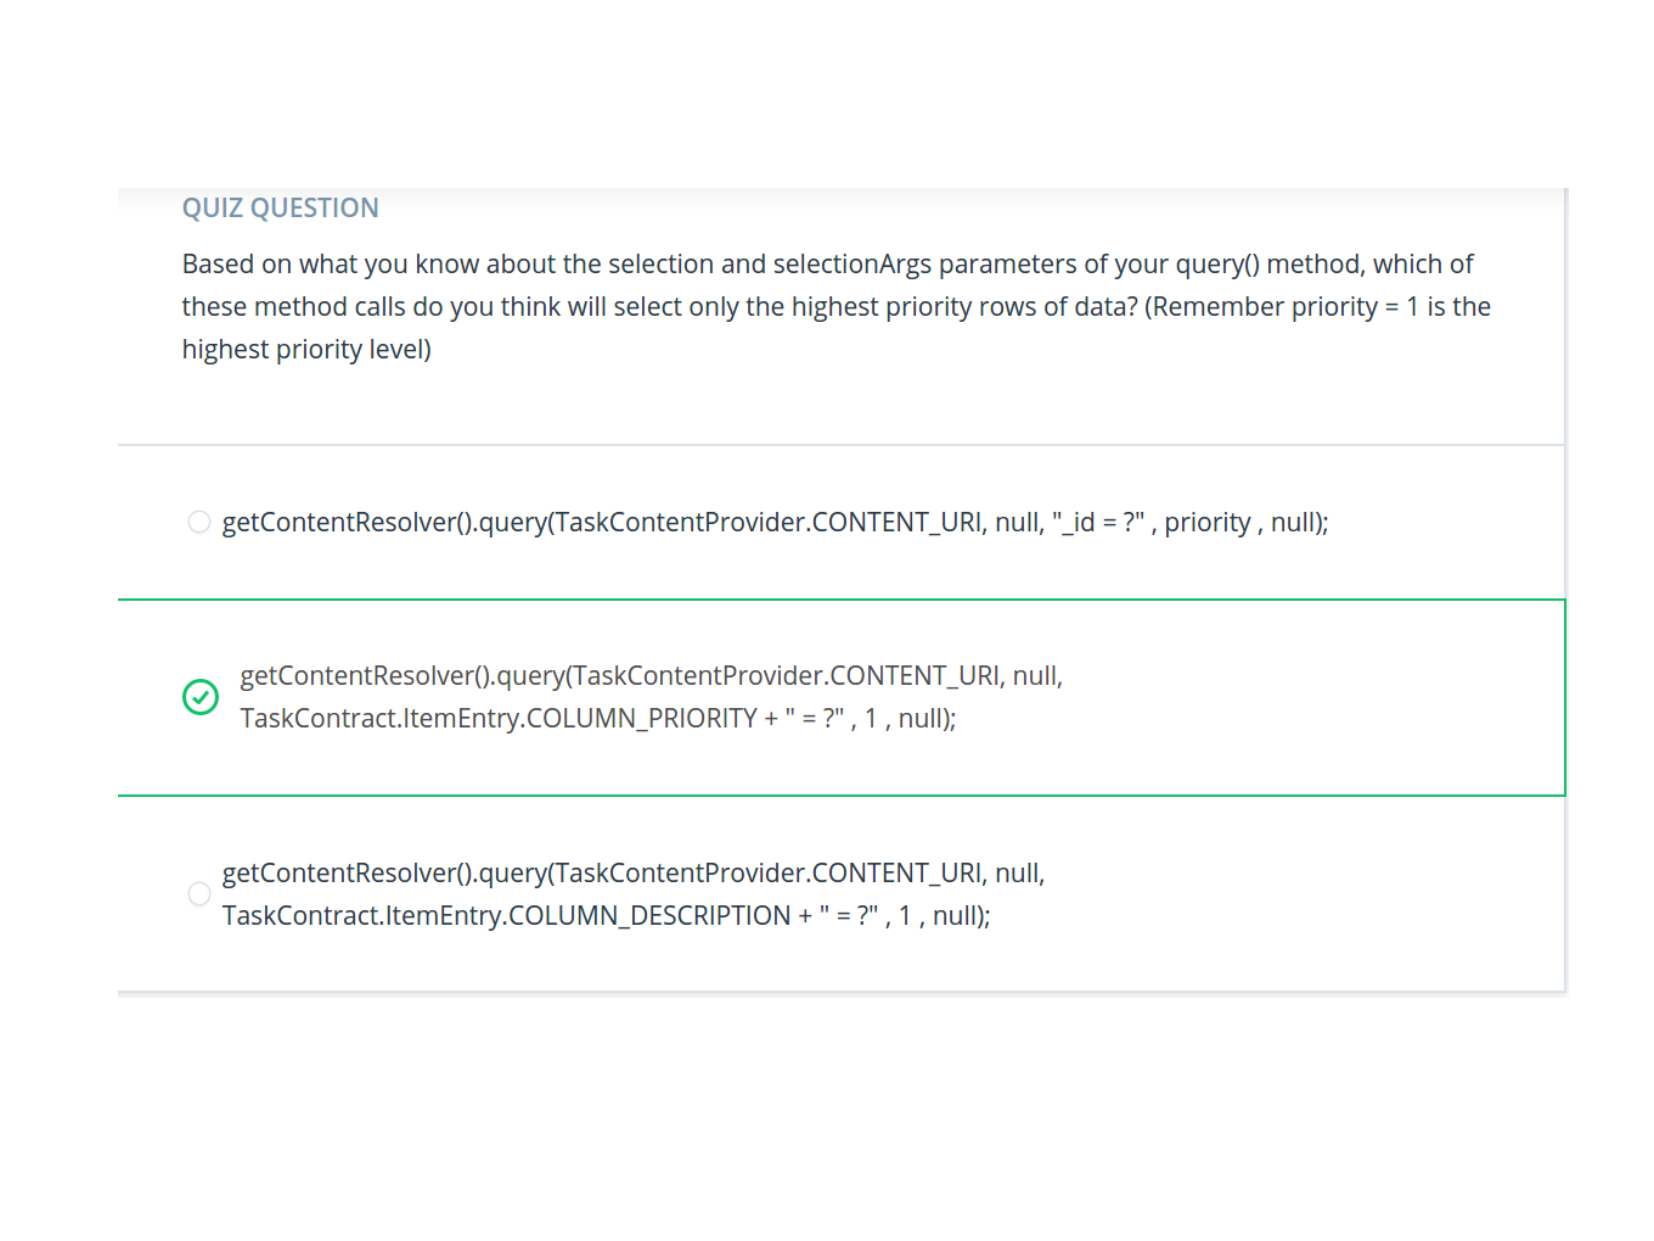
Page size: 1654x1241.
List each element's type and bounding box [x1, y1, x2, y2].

picture [118, 188, 1569, 998]
